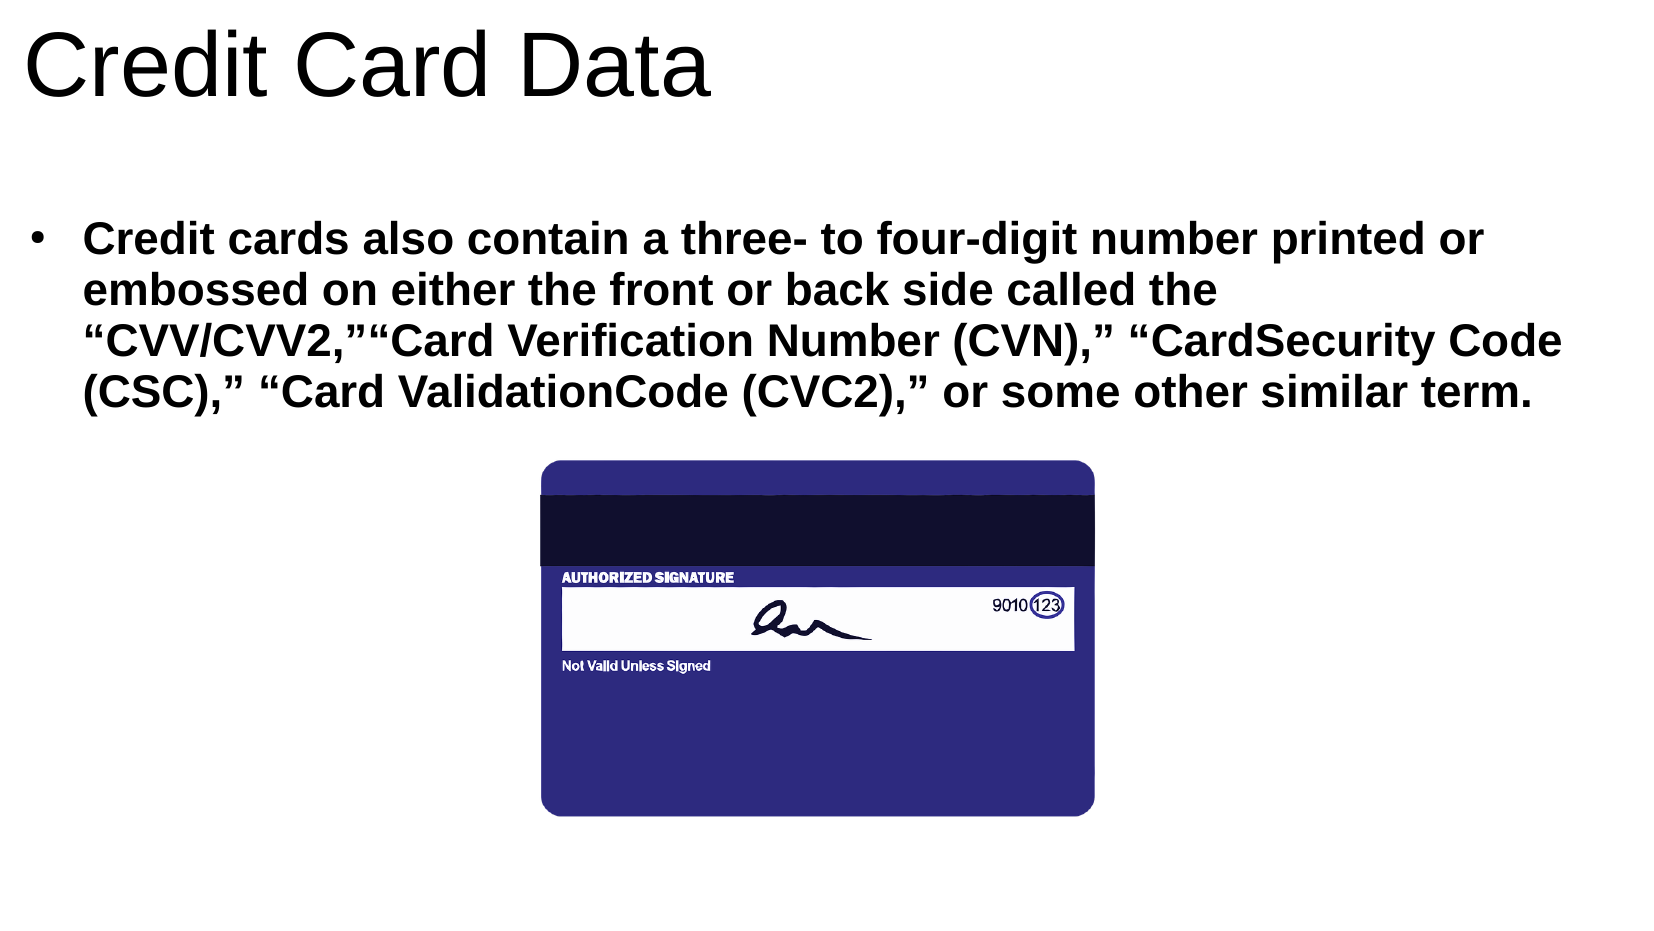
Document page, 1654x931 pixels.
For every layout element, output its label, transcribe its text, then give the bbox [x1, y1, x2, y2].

list Credit cards also contain a three- to four-digit number printed or embossed on either the front or back side called the “CVV/CVV2,”“Card Verification Number (CVN),” “CardSecurity Code (CSC),” “Card ValidationCode (CVC2),” or some other similar term. [11, 212, 1630, 658]
title Credit Card Data [23, 11, 1589, 119]
picture [531, 448, 1105, 827]
